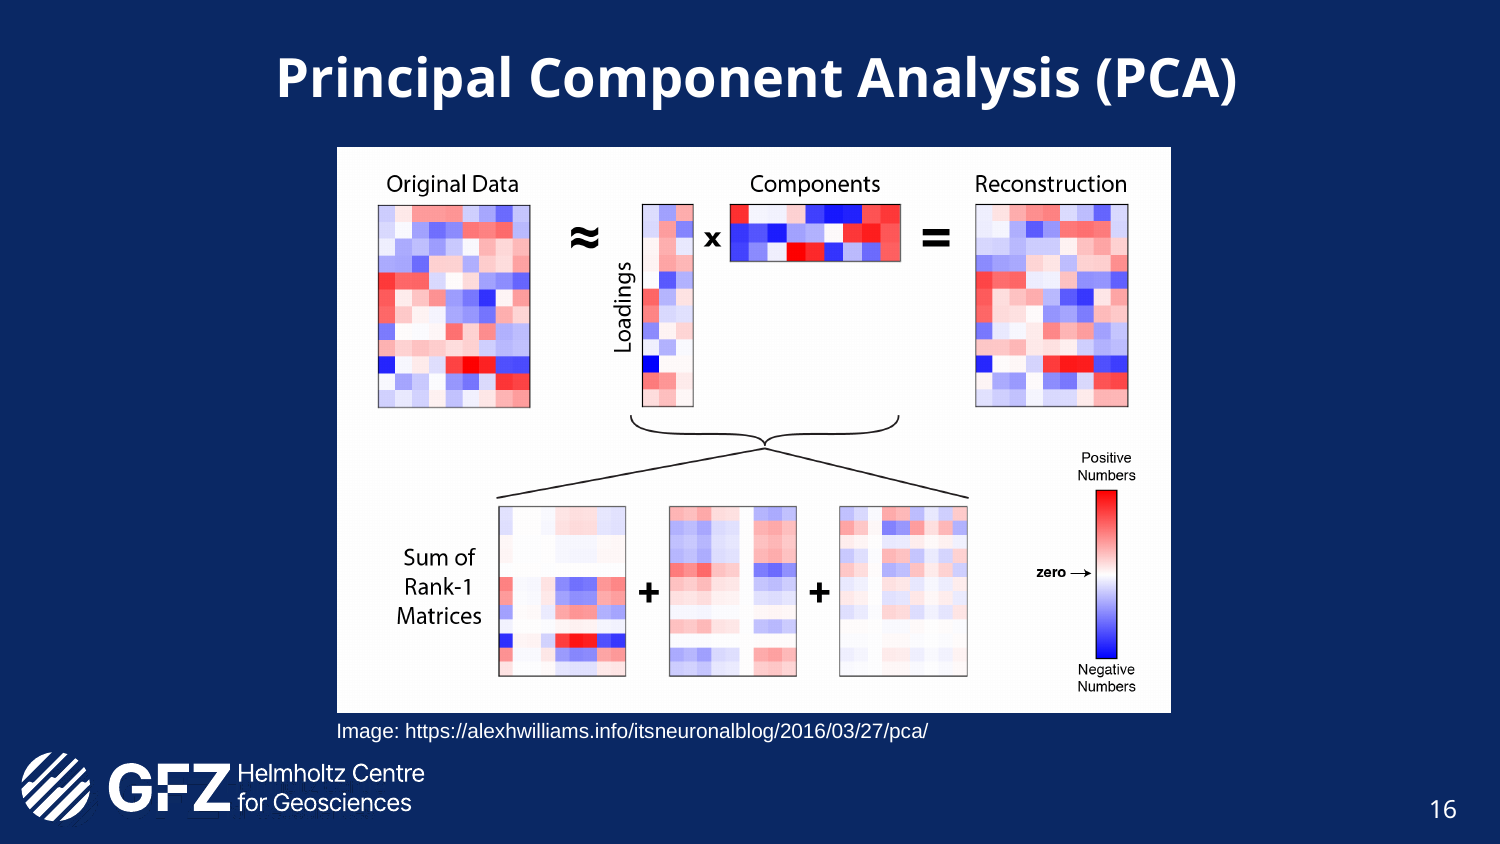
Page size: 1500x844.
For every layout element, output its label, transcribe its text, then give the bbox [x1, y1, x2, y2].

picture [39, 767, 65, 788]
picture [337, 147, 1171, 713]
picture [377, 800, 385, 809]
title Principal Component Analysis (PCA) [39, 35, 1475, 198]
text_box Image: https://alexhwilliams.info/itsneuronalblog/2016/03/27/pca/ [321, 712, 944, 751]
picture [39, 767, 83, 805]
picture [39, 767, 48, 776]
picture [39, 767, 385, 827]
